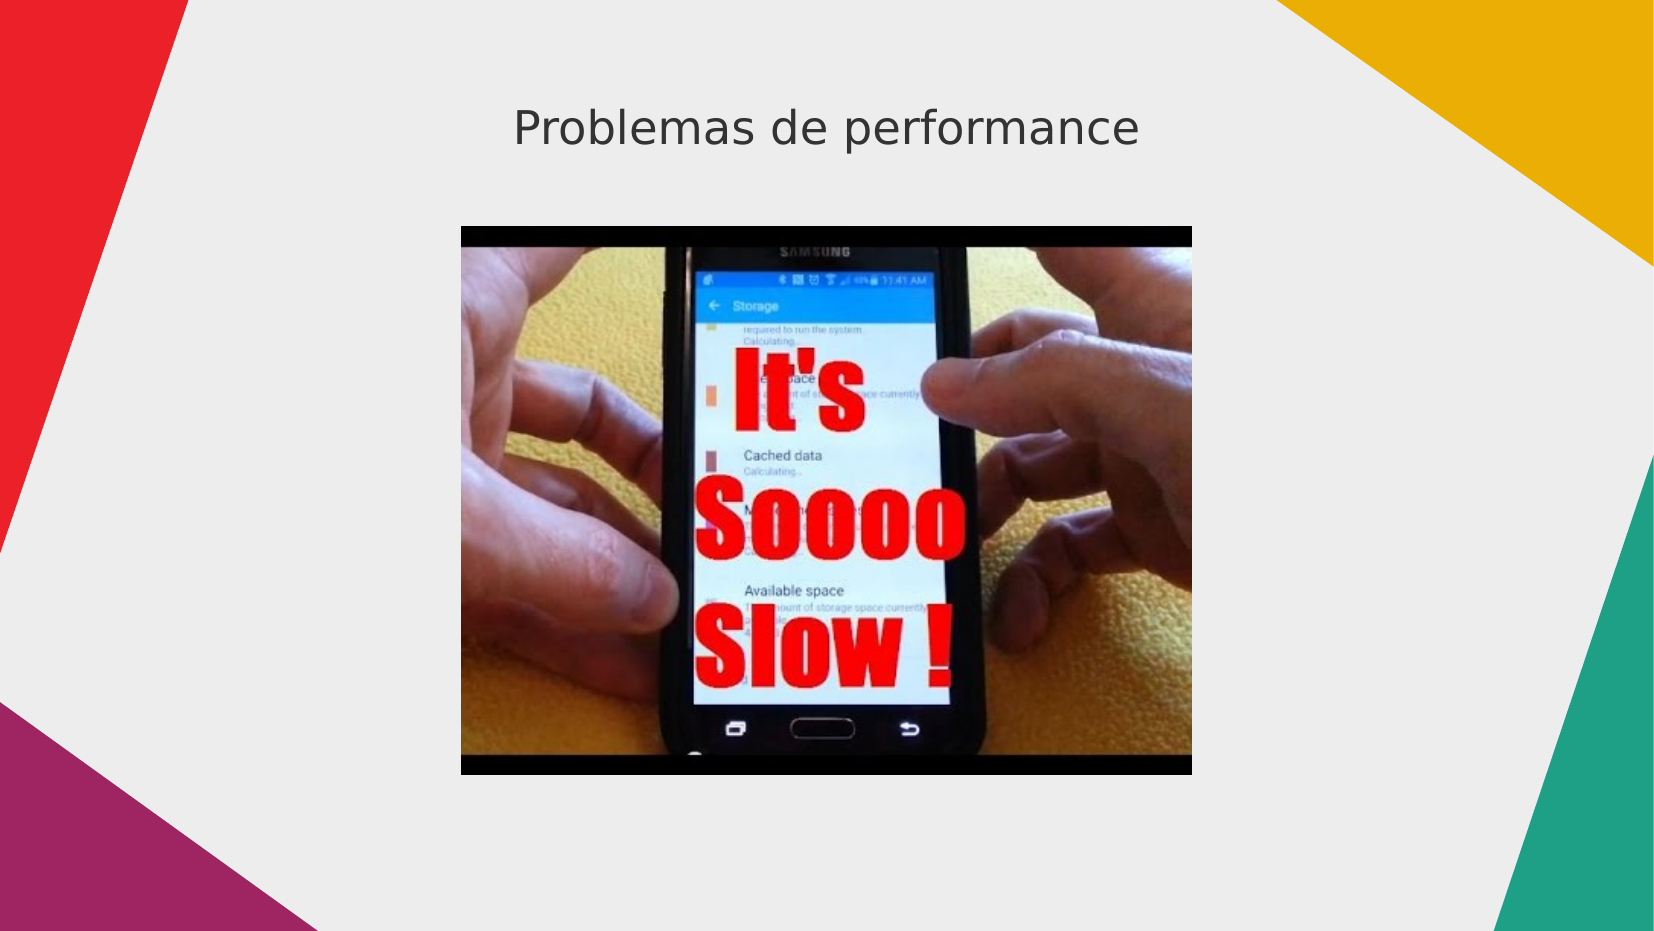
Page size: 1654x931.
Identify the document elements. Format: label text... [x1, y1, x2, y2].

title Problemas de performance [114, 54, 1539, 203]
picture [461, 226, 1192, 775]
